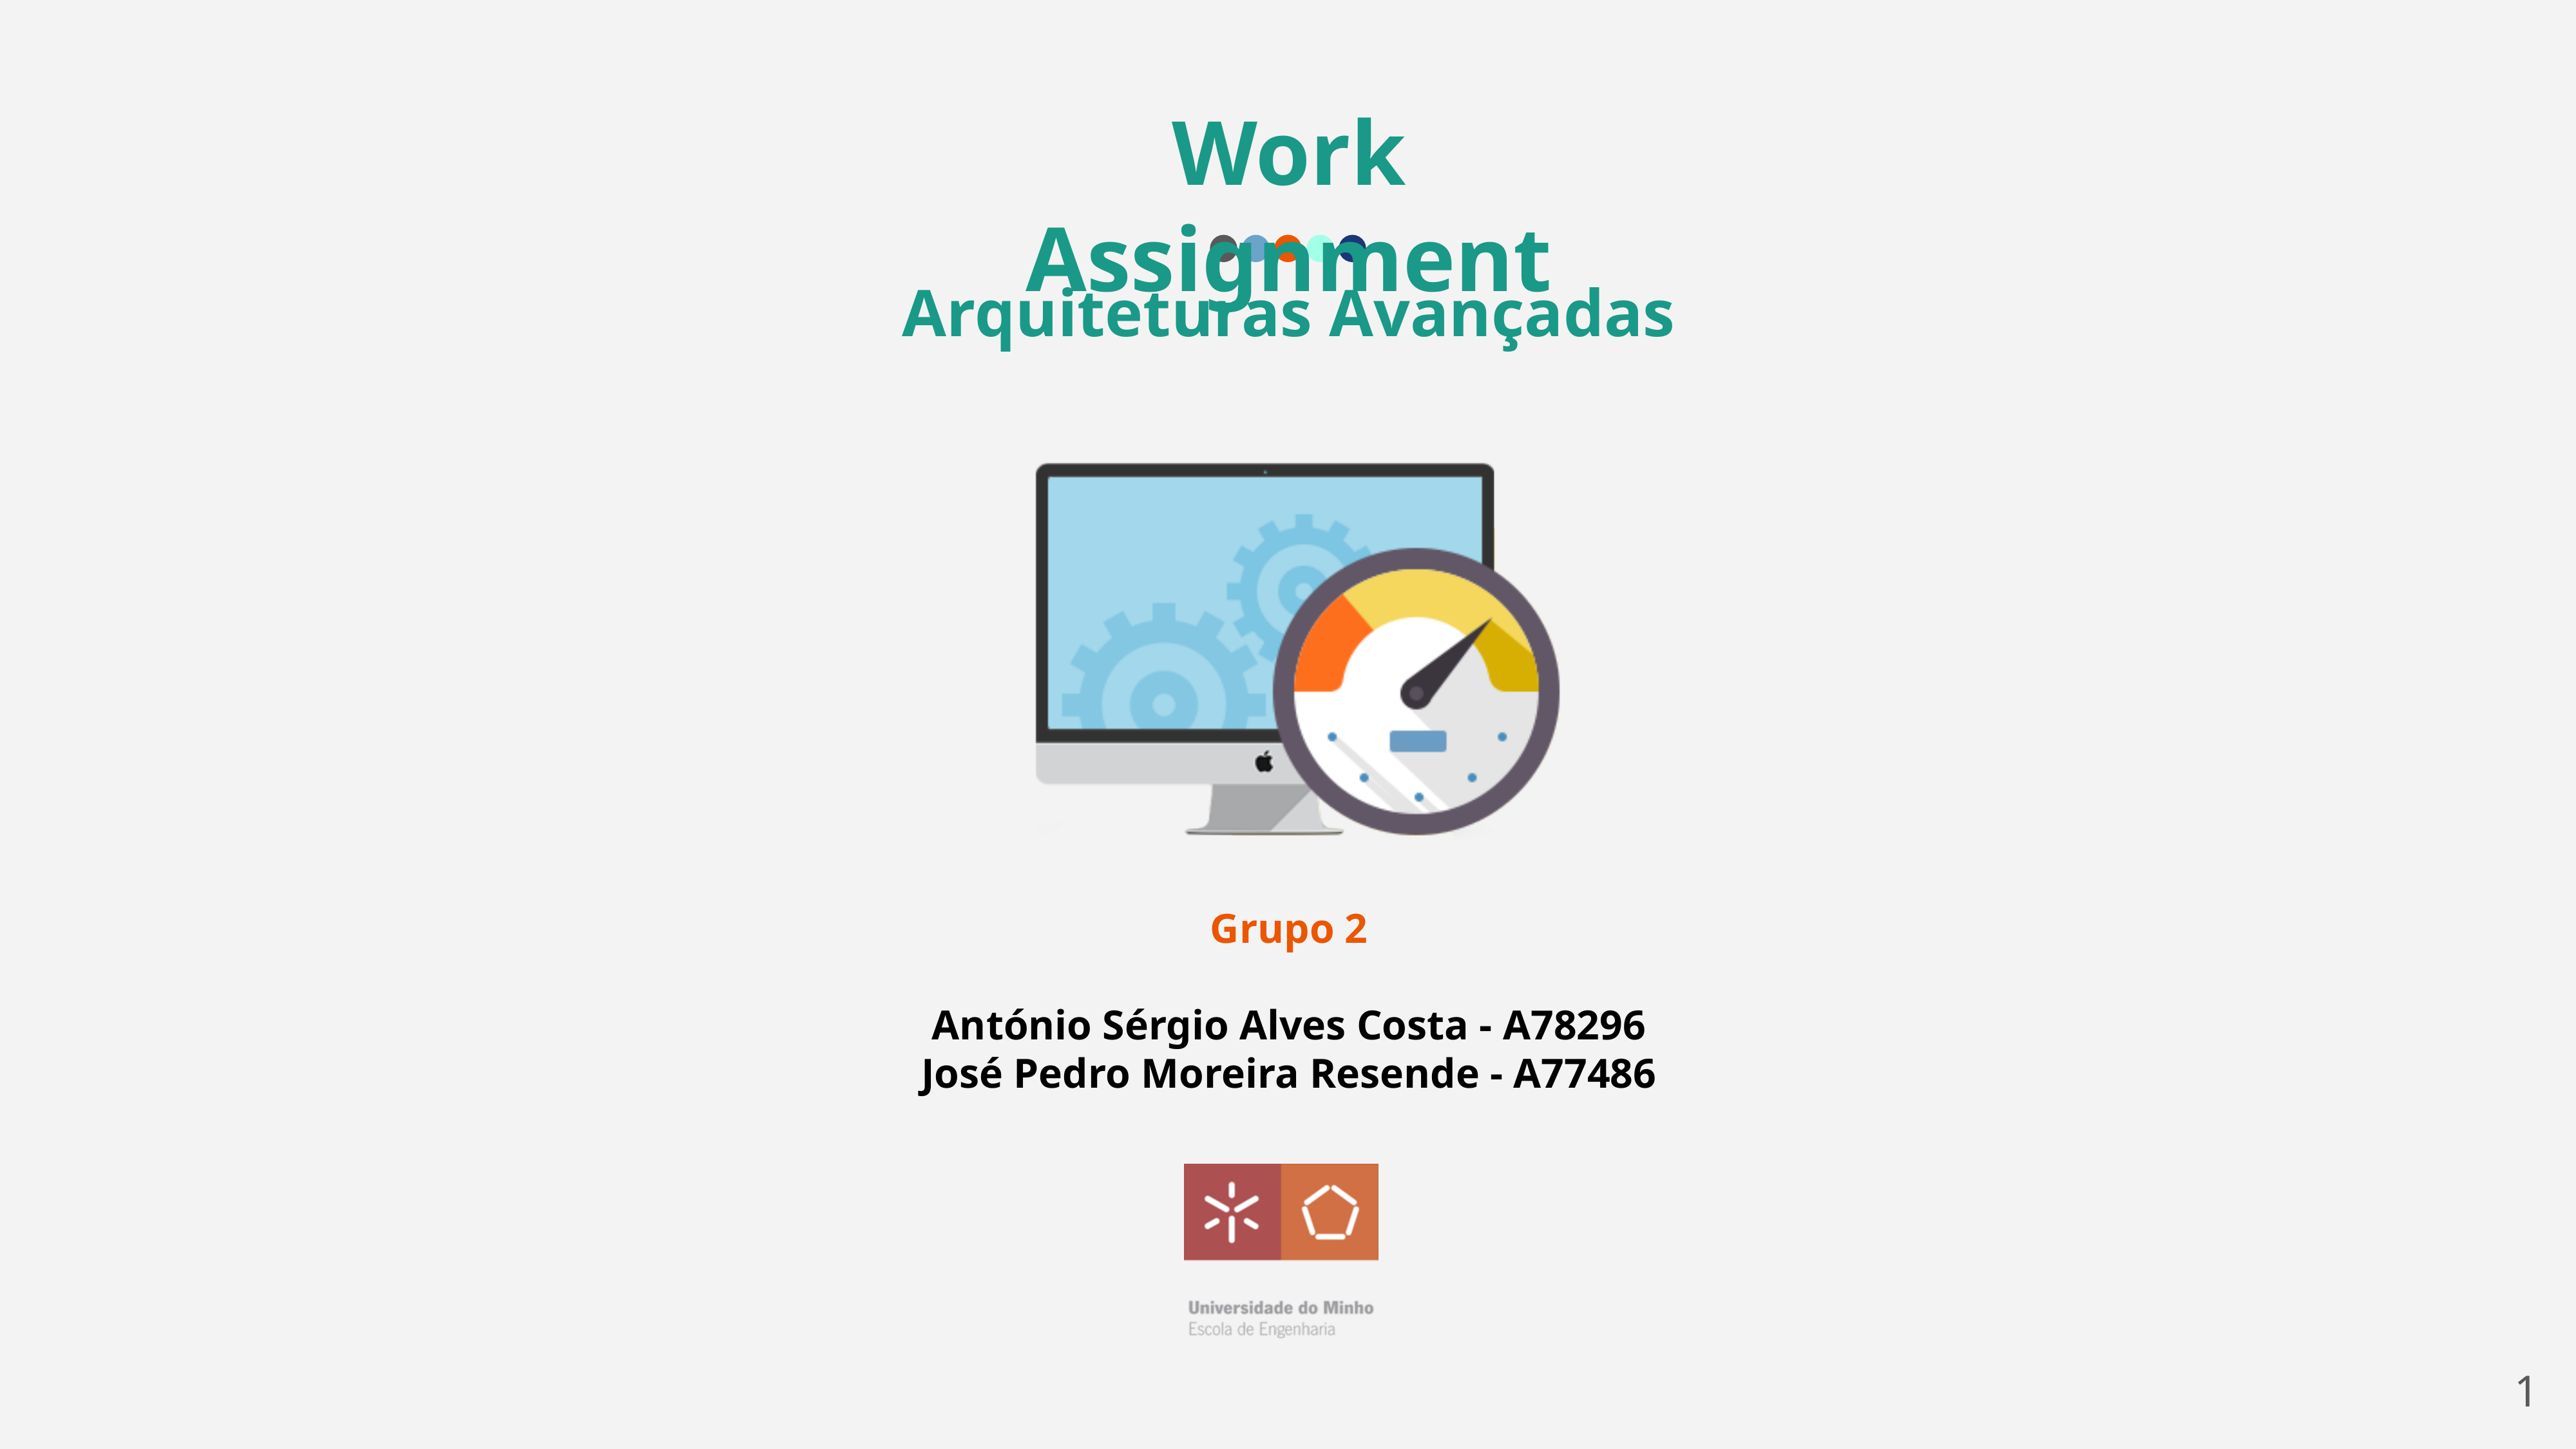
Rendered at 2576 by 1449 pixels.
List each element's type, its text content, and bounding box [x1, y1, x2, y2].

text_box [1243, 234, 1268, 262]
text_box Arquiteturas Avançadas [439, 262, 2139, 611]
picture [990, 439, 1585, 864]
text_box [1339, 234, 1366, 249]
text_box [1279, 252, 1295, 262]
text_box [1306, 234, 1333, 262]
text_box [1210, 234, 1237, 250]
picture [1184, 1164, 1379, 1340]
text_box [1340, 252, 1353, 262]
text_box Work Assignment [929, 96, 1649, 204]
text_box [1275, 234, 1301, 249]
text_box [1220, 252, 1236, 262]
slide_number <number> [2410, 1338, 2566, 1449]
text_box Grupo 2 António Sérgio Alves Costa - A78296 José Pedro Moreira Resende - A77486 [754, 893, 1824, 1164]
